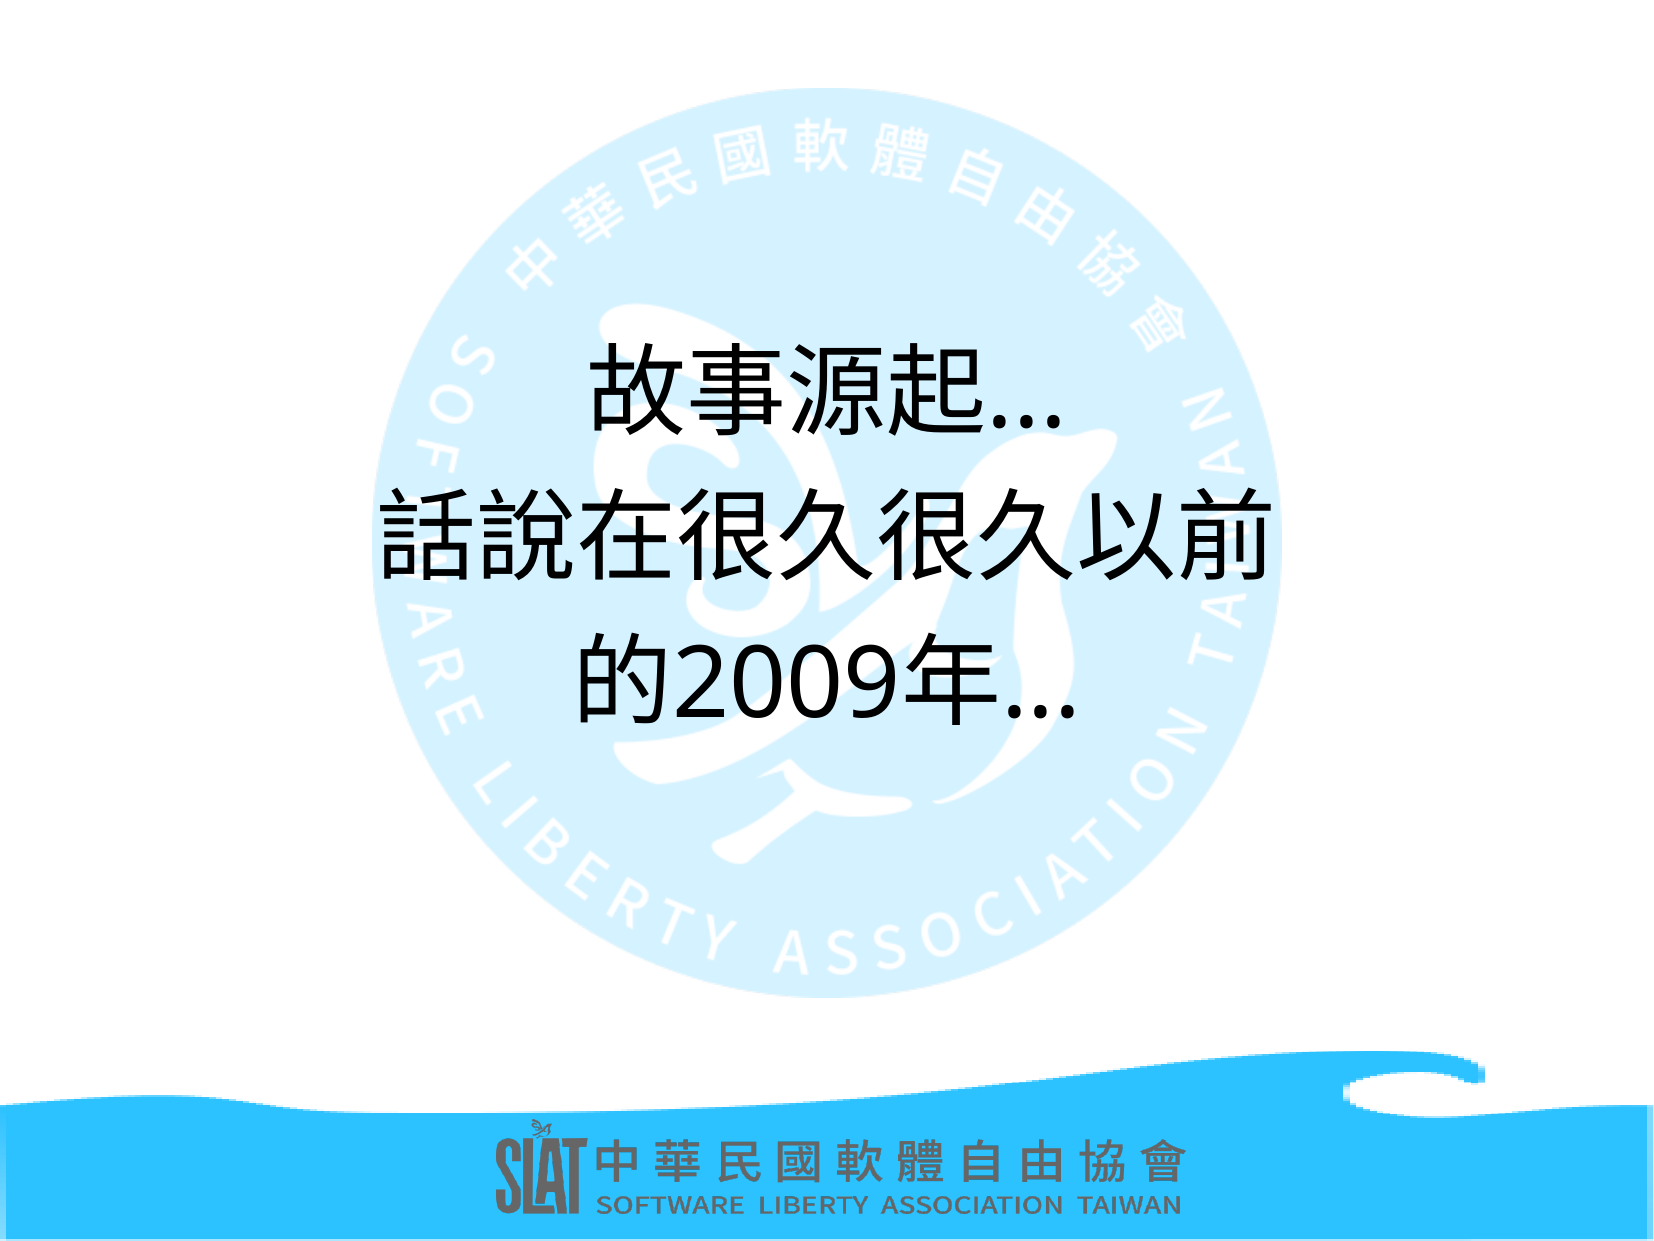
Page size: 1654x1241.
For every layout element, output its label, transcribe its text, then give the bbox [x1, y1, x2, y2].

picture [0, 1051, 1654, 1241]
subtitle 故事源起... 話說在很久很久以前 的2009年... [82, 49, 1571, 1010]
